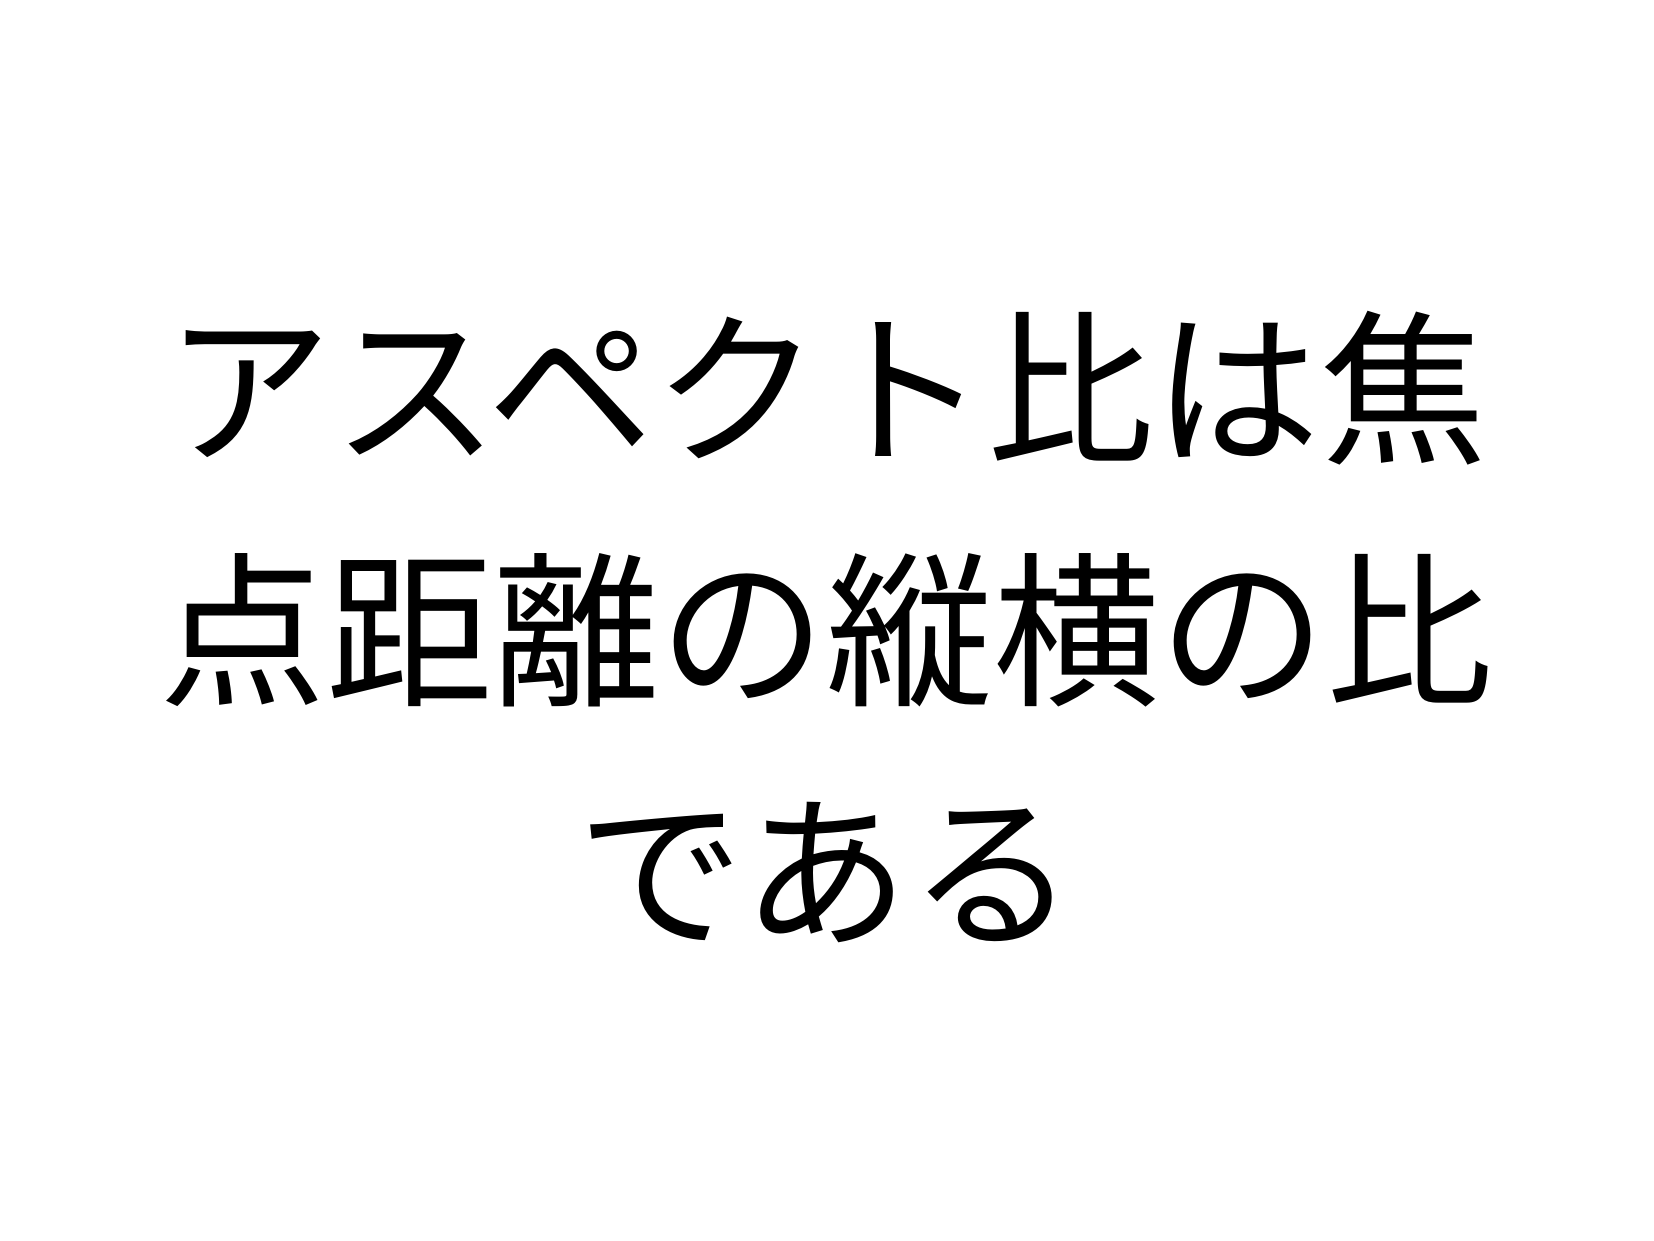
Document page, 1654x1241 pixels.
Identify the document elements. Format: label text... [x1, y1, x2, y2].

title アスペクト比は焦点距離の縦横の比である [82, 245, 1571, 996]
